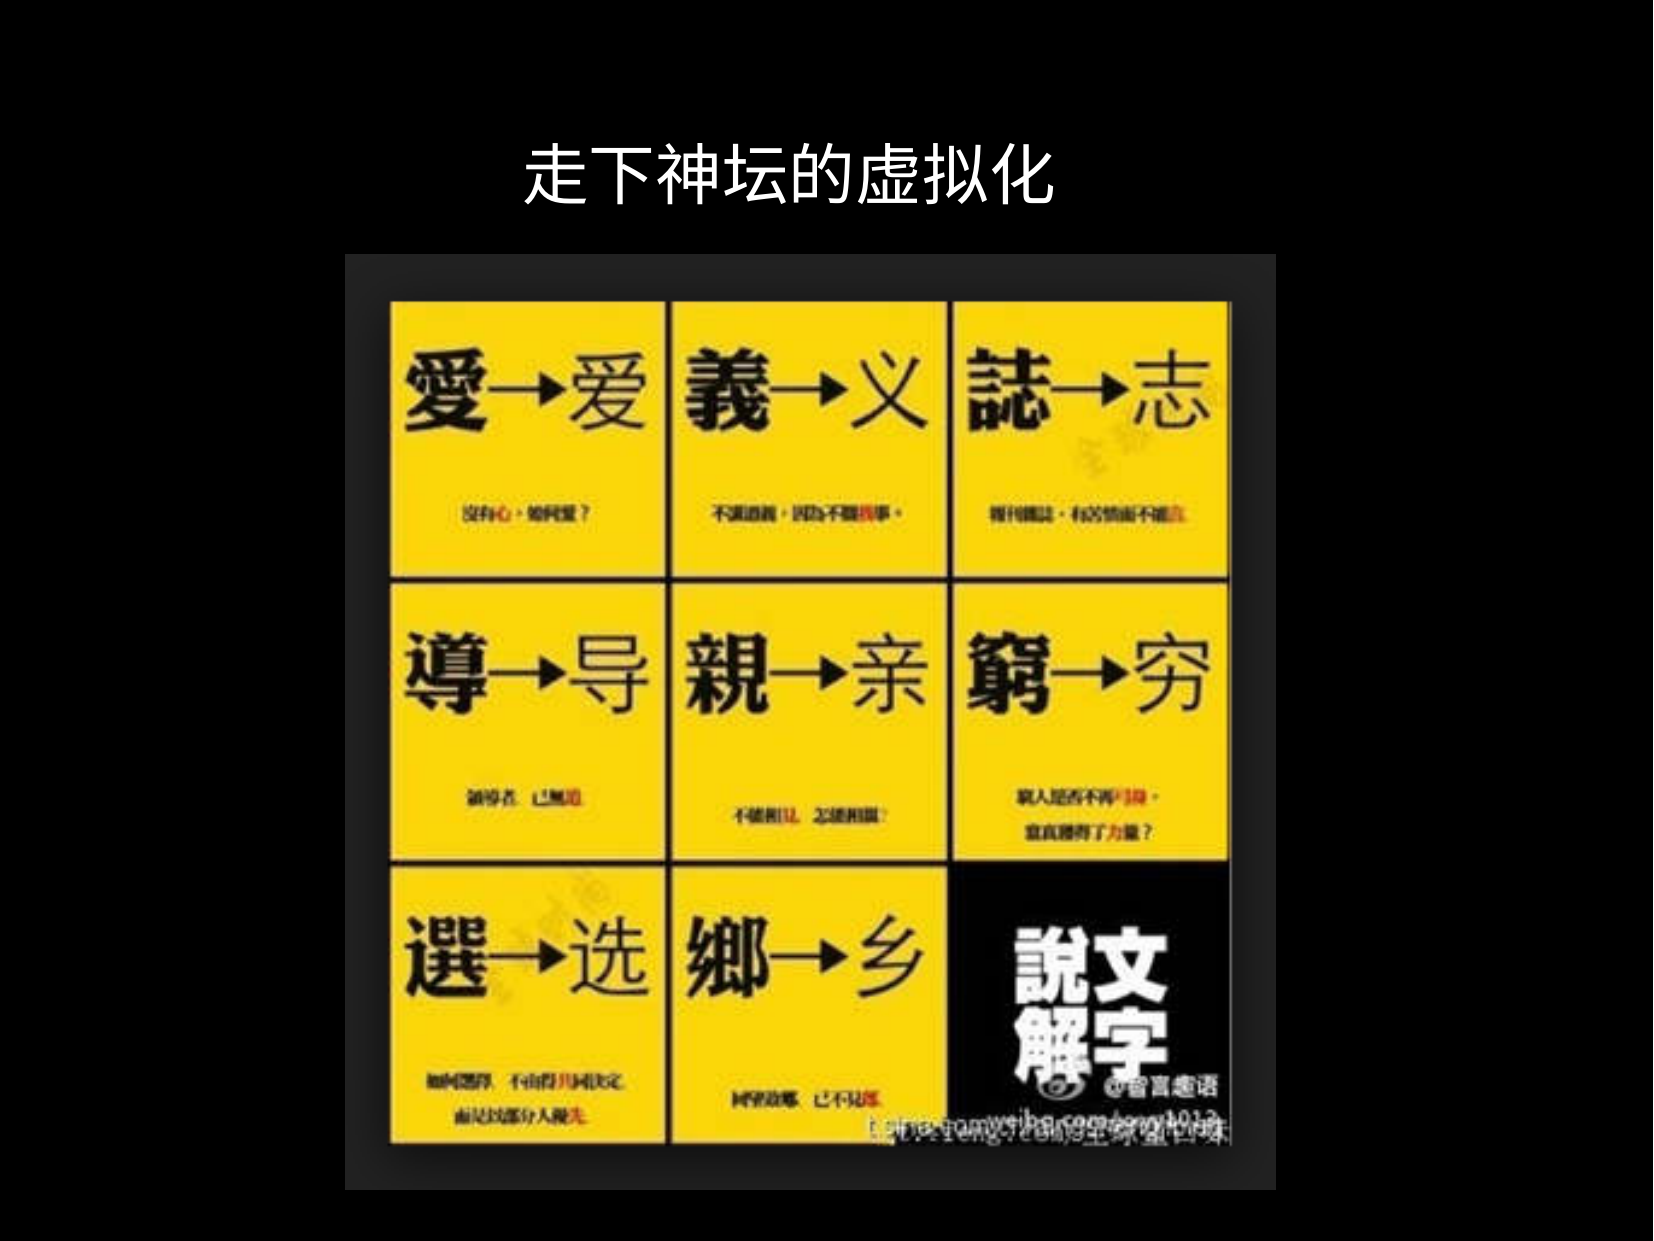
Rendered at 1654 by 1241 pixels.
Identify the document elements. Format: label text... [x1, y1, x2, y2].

picture [345, 254, 1276, 1190]
text_box 走下神坛的虚拟化 [507, 114, 1182, 205]
